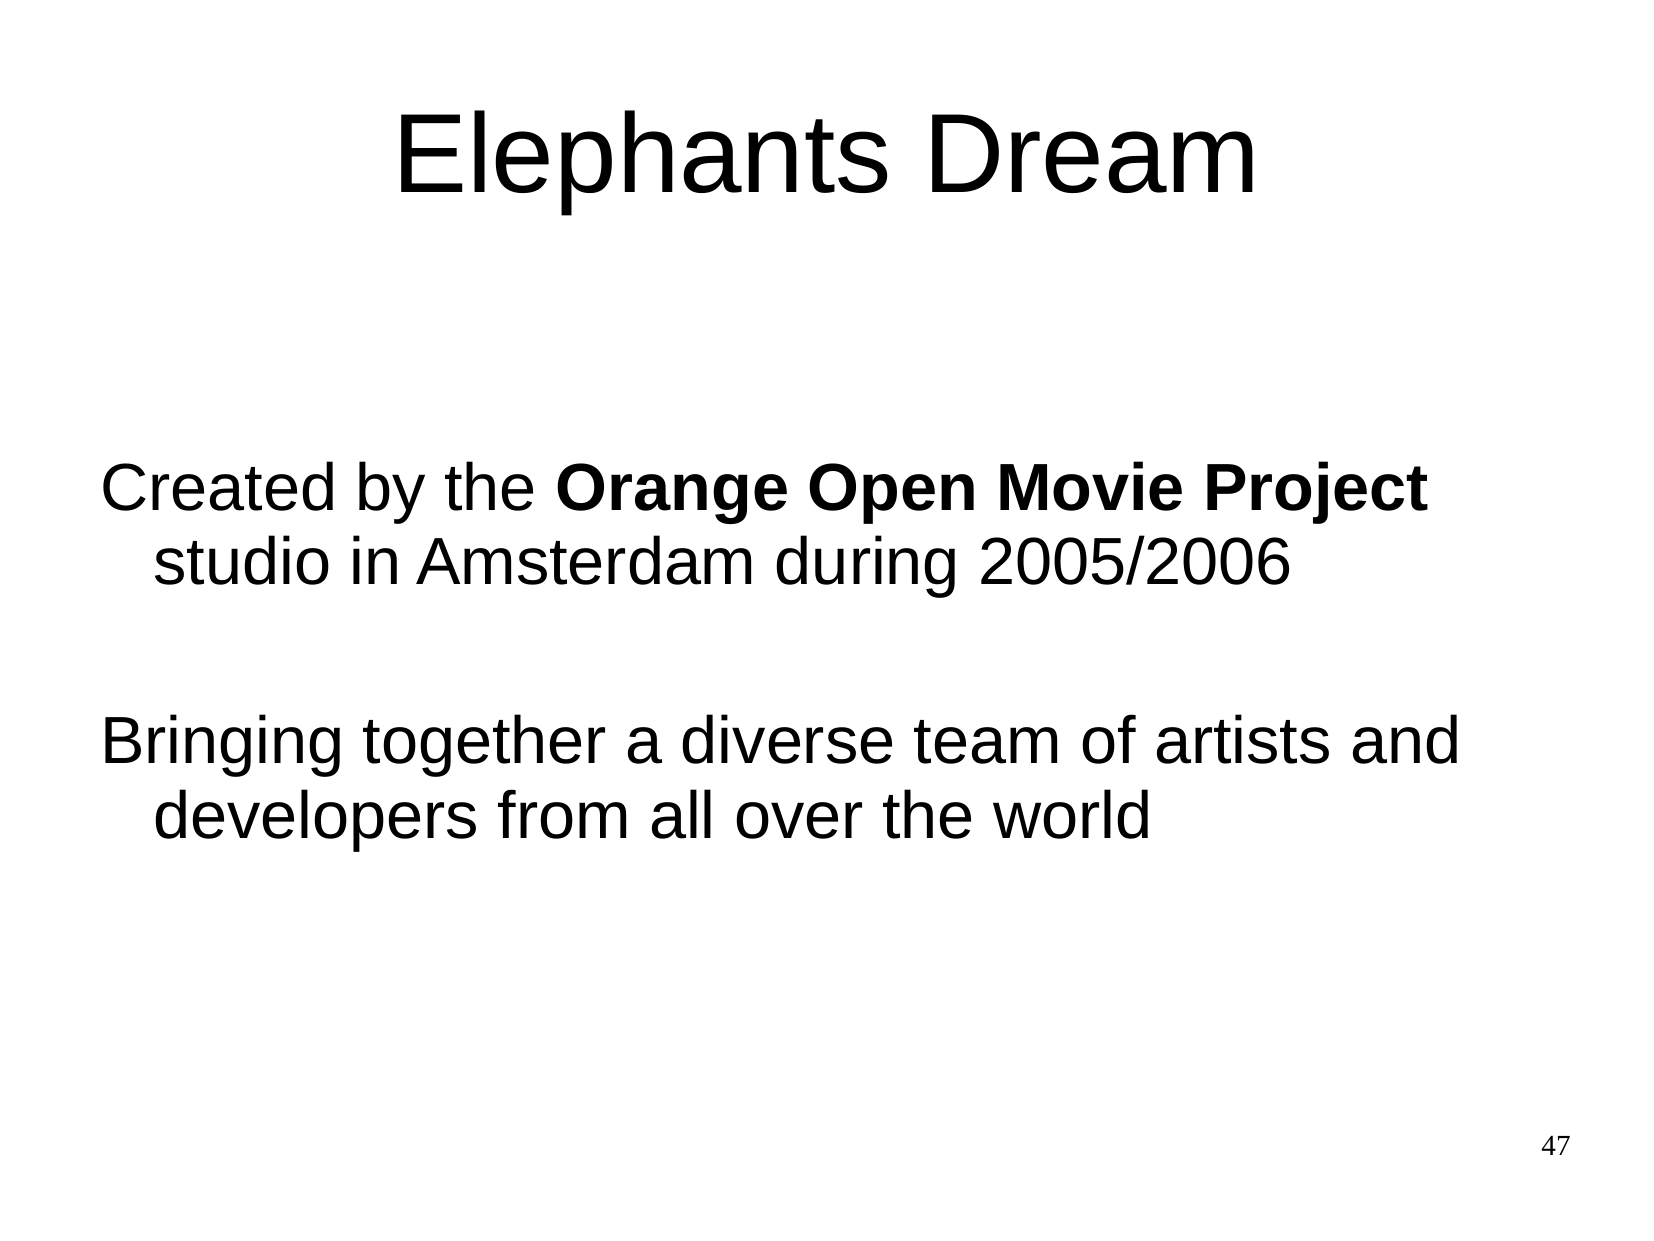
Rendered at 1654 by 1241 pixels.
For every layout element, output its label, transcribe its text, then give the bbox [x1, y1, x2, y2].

title Elephants Dream [82, 49, 1571, 257]
list Created by the Orange Open Movie Project studio in Amsterdam during 2005/2006 Bringing together a diverse team of artists and developers from all over the world [82, 449, 1571, 947]
